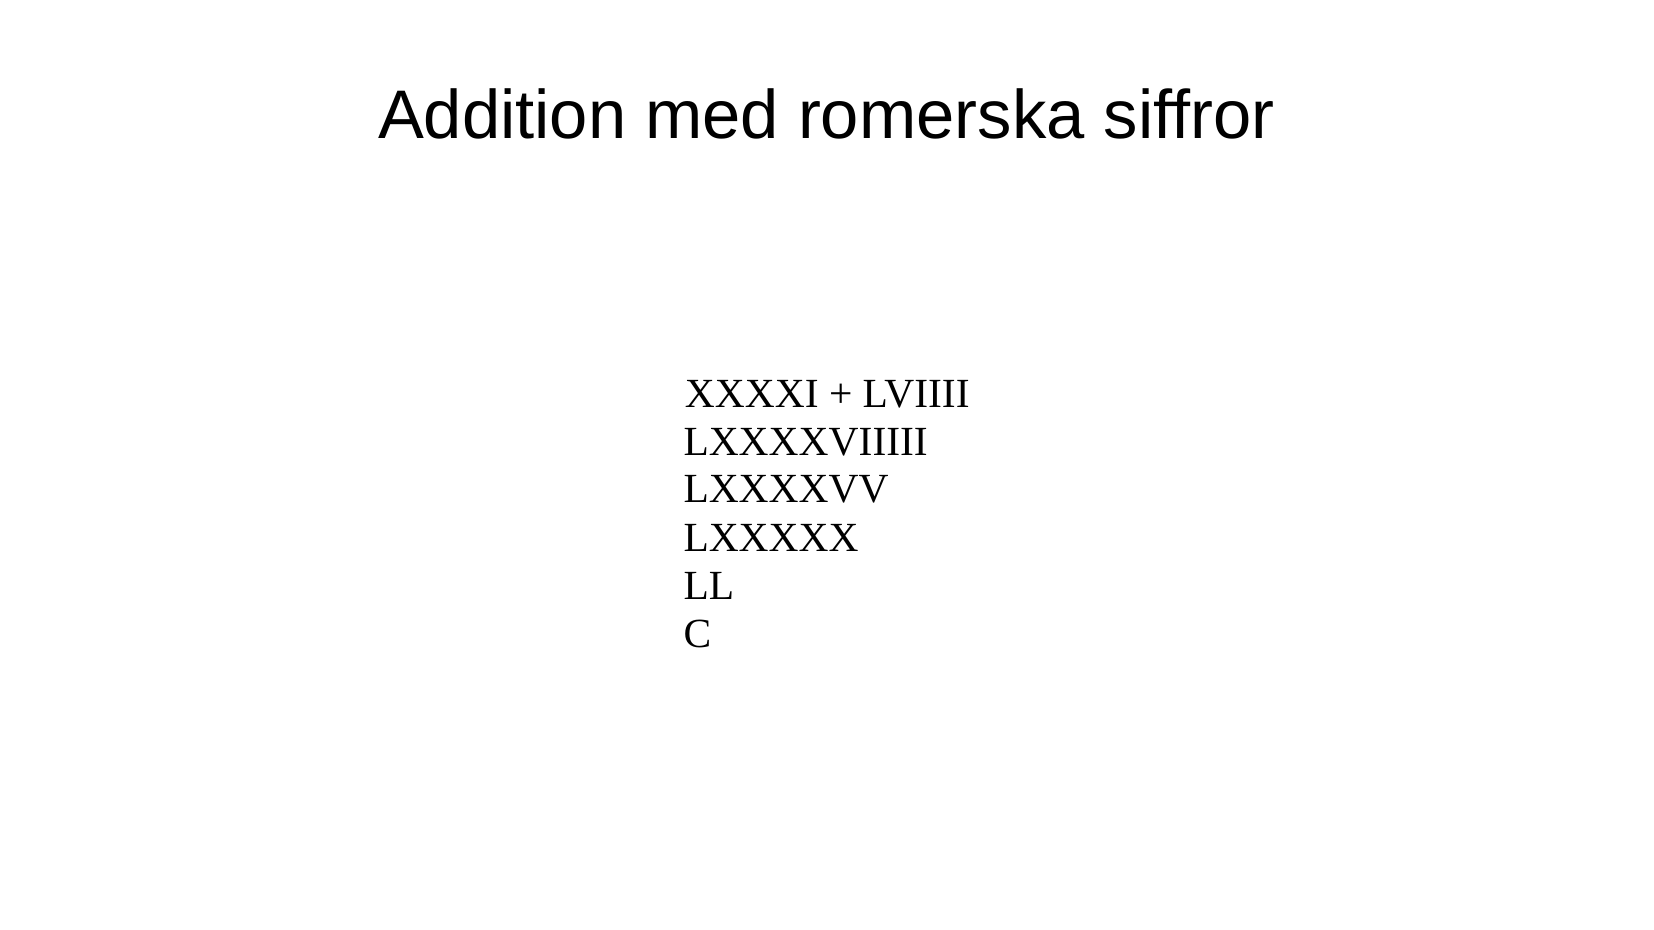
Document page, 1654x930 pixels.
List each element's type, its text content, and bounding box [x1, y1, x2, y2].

title Addition med romerska siffror [82, 36, 1571, 193]
chart [677, 369, 976, 657]
